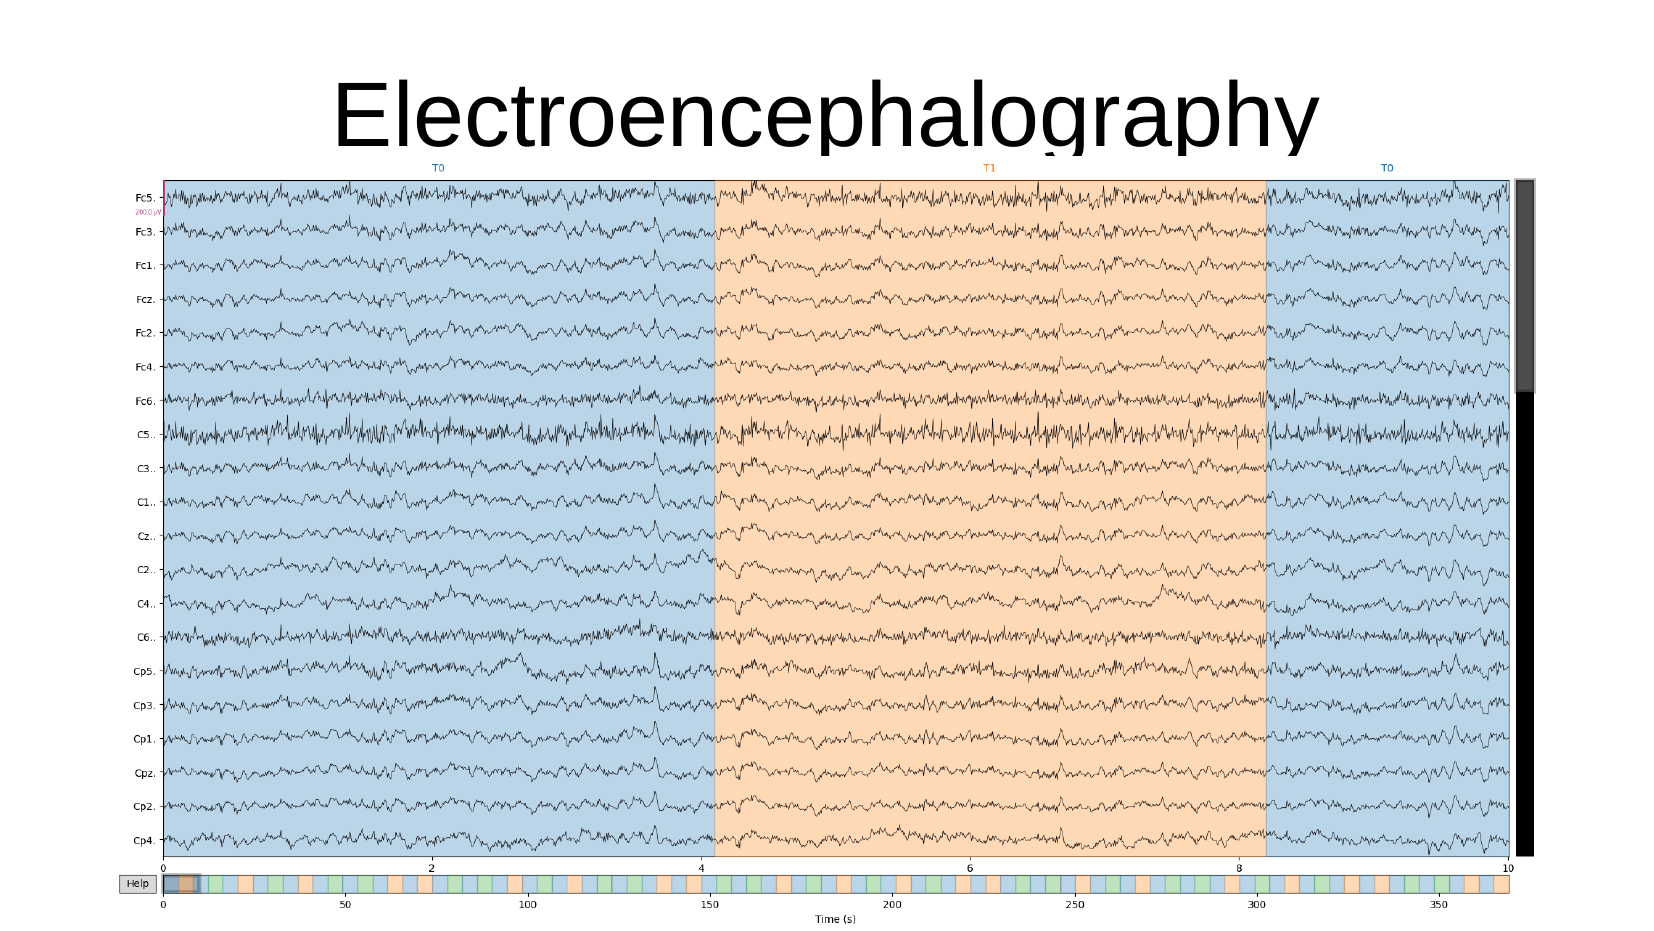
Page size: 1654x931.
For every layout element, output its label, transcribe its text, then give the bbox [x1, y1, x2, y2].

picture [112, 156, 1541, 931]
title Electroencephalography [82, 37, 1571, 193]
